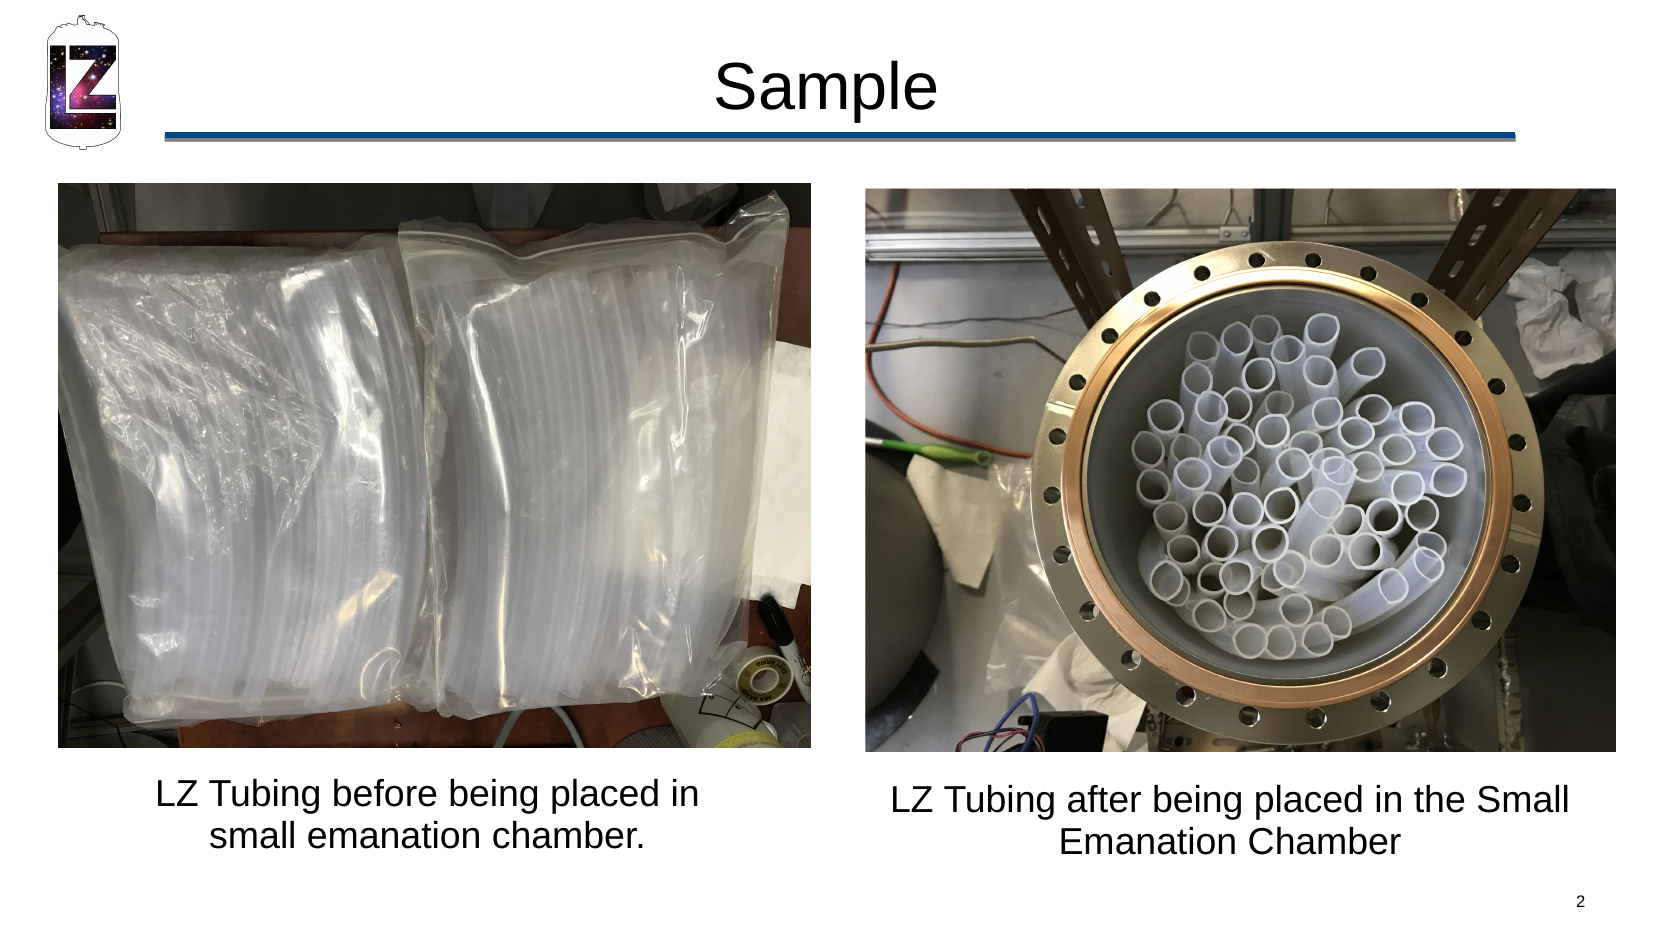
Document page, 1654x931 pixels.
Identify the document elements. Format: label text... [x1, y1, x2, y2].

picture [15, 15, 151, 150]
text_box LZ Tubing after being placed in the Small Emanation Chamber [870, 771, 1591, 871]
text_box LZ Tubing before being placed in small emanation chamber. [105, 765, 751, 864]
picture [58, 183, 811, 748]
picture [865, 188, 1616, 752]
subtitle Sample [82, 37, 1571, 136]
text_box 2 [1561, 885, 1654, 931]
